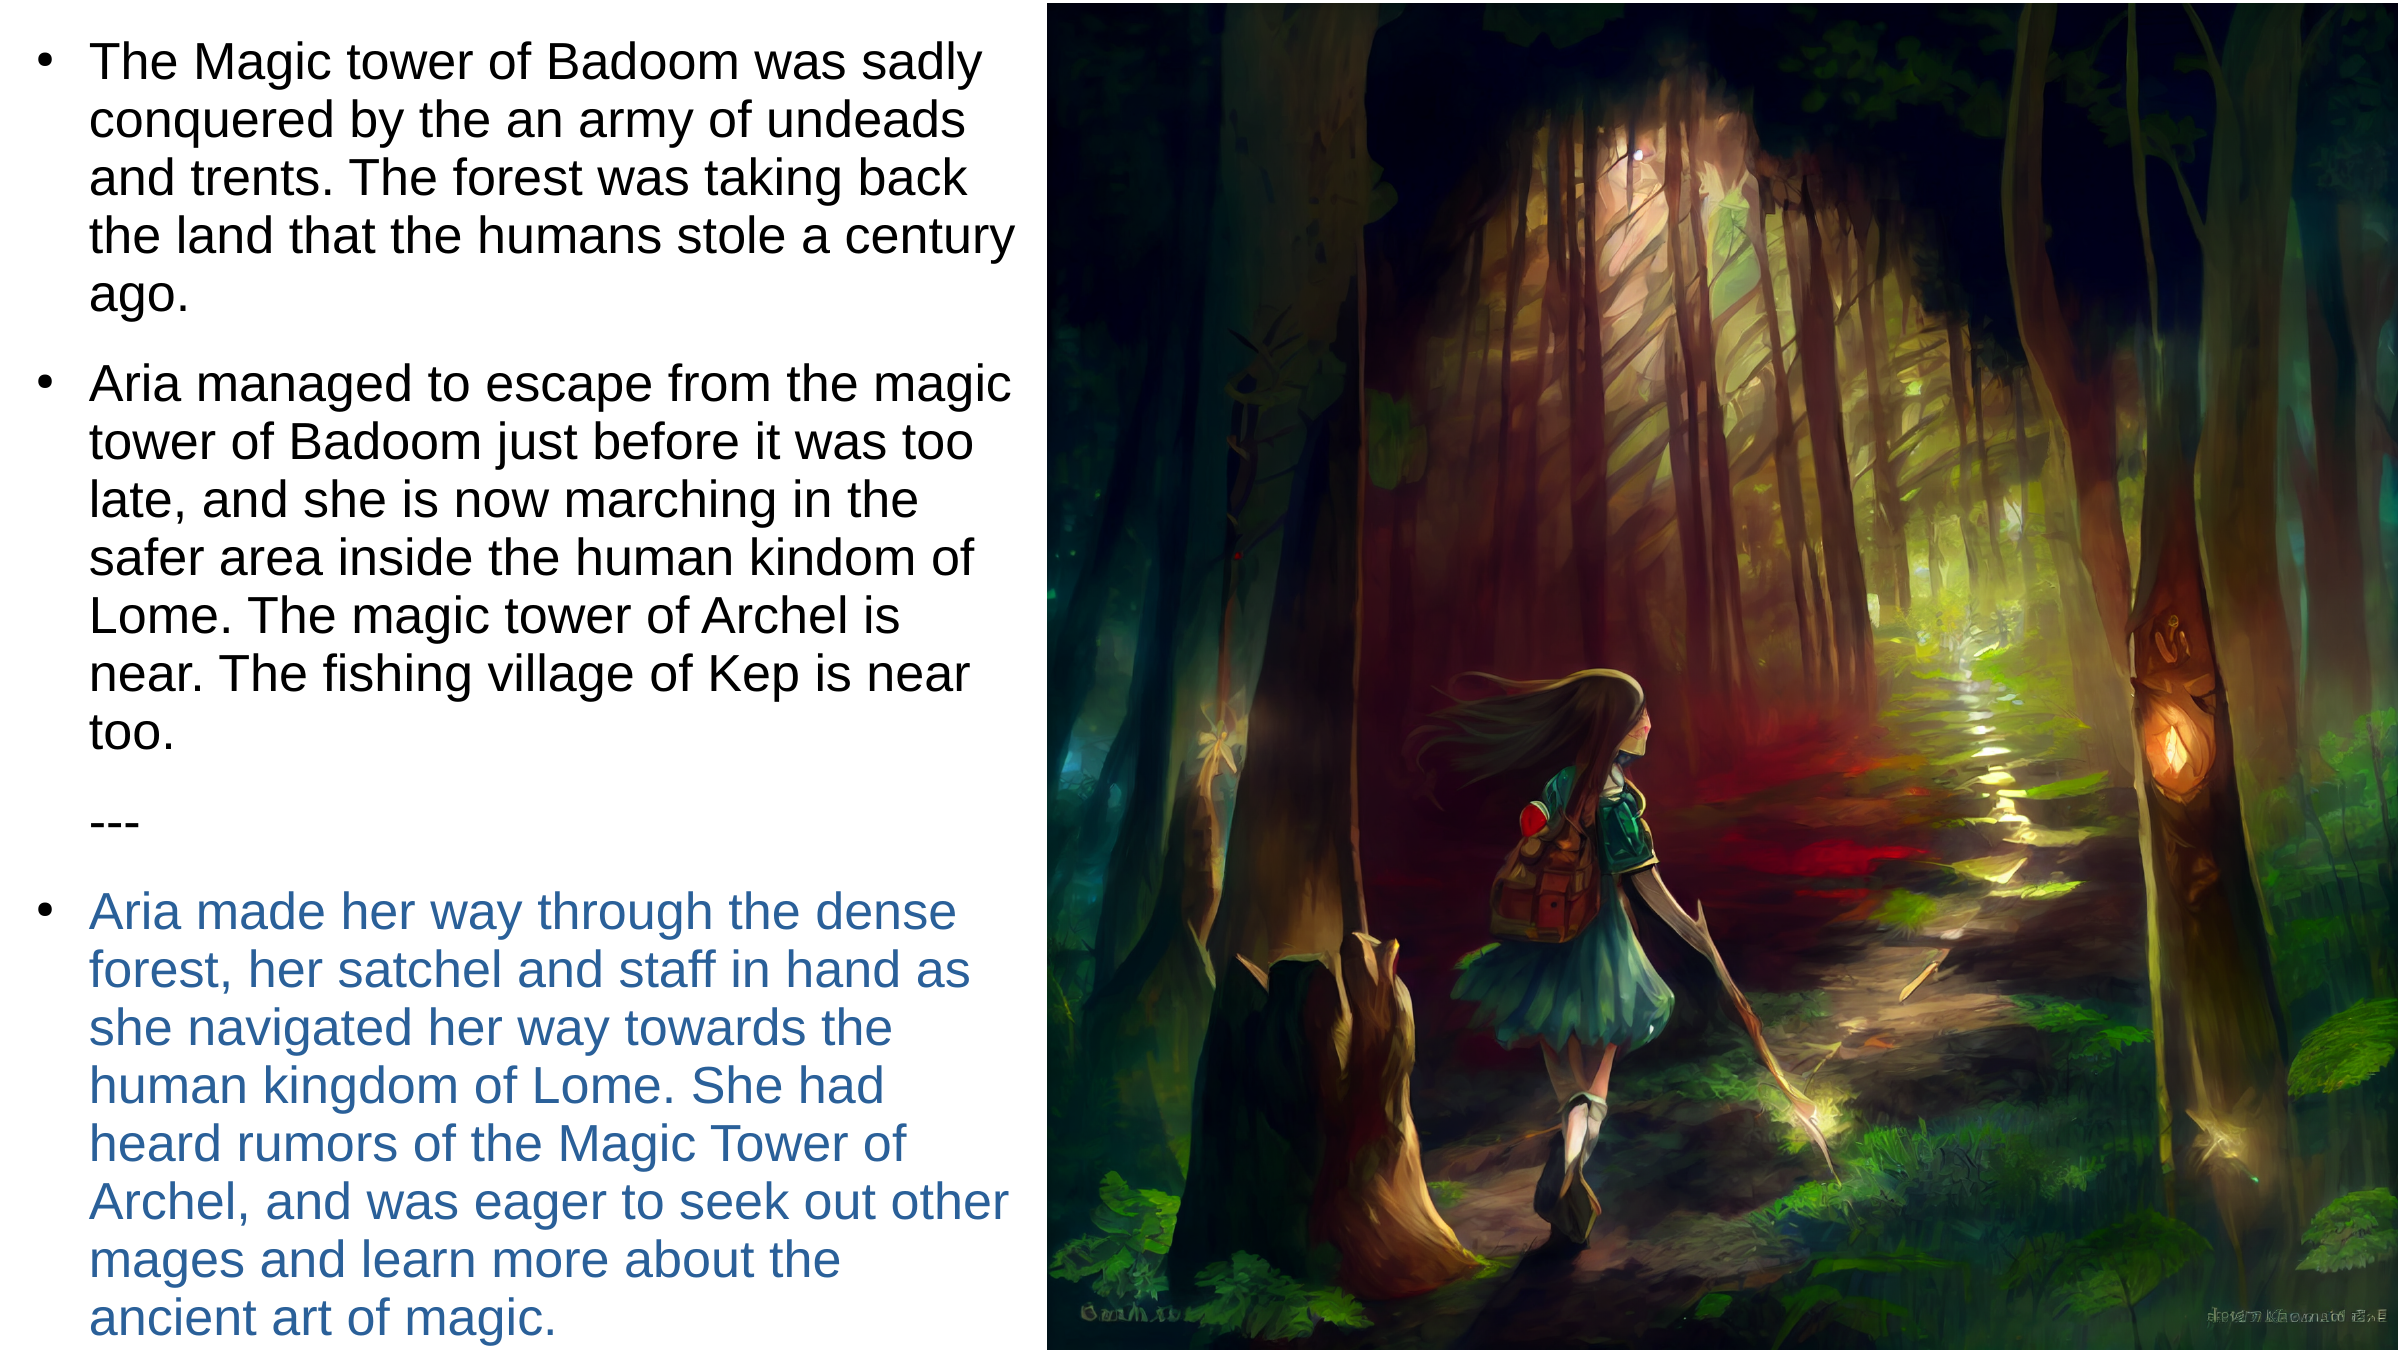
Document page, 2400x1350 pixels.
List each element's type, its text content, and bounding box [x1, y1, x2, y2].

list The Magic tower of Badoom was sadly conquered by the an army of undeads and trents. The forest was taking back the land that the humans stole a century ago. Aria managed to escape from the magic tower of Badoom just before it was too late, and she is now marching in the safer area inside the human kindom of Lome. The magic tower of Archel is near. The fishing village of Kep is near too. --- Aria made her way through the dense forest, her satchel and staff in hand as she navigated her way towards the human kingdom of Lome. She had heard rumors of the Magic Tower of Archel, and was eager to seek out other mages and learn more about the ancient art of magic. [18, 32, 1024, 1350]
picture [1047, 3, 2398, 1350]
